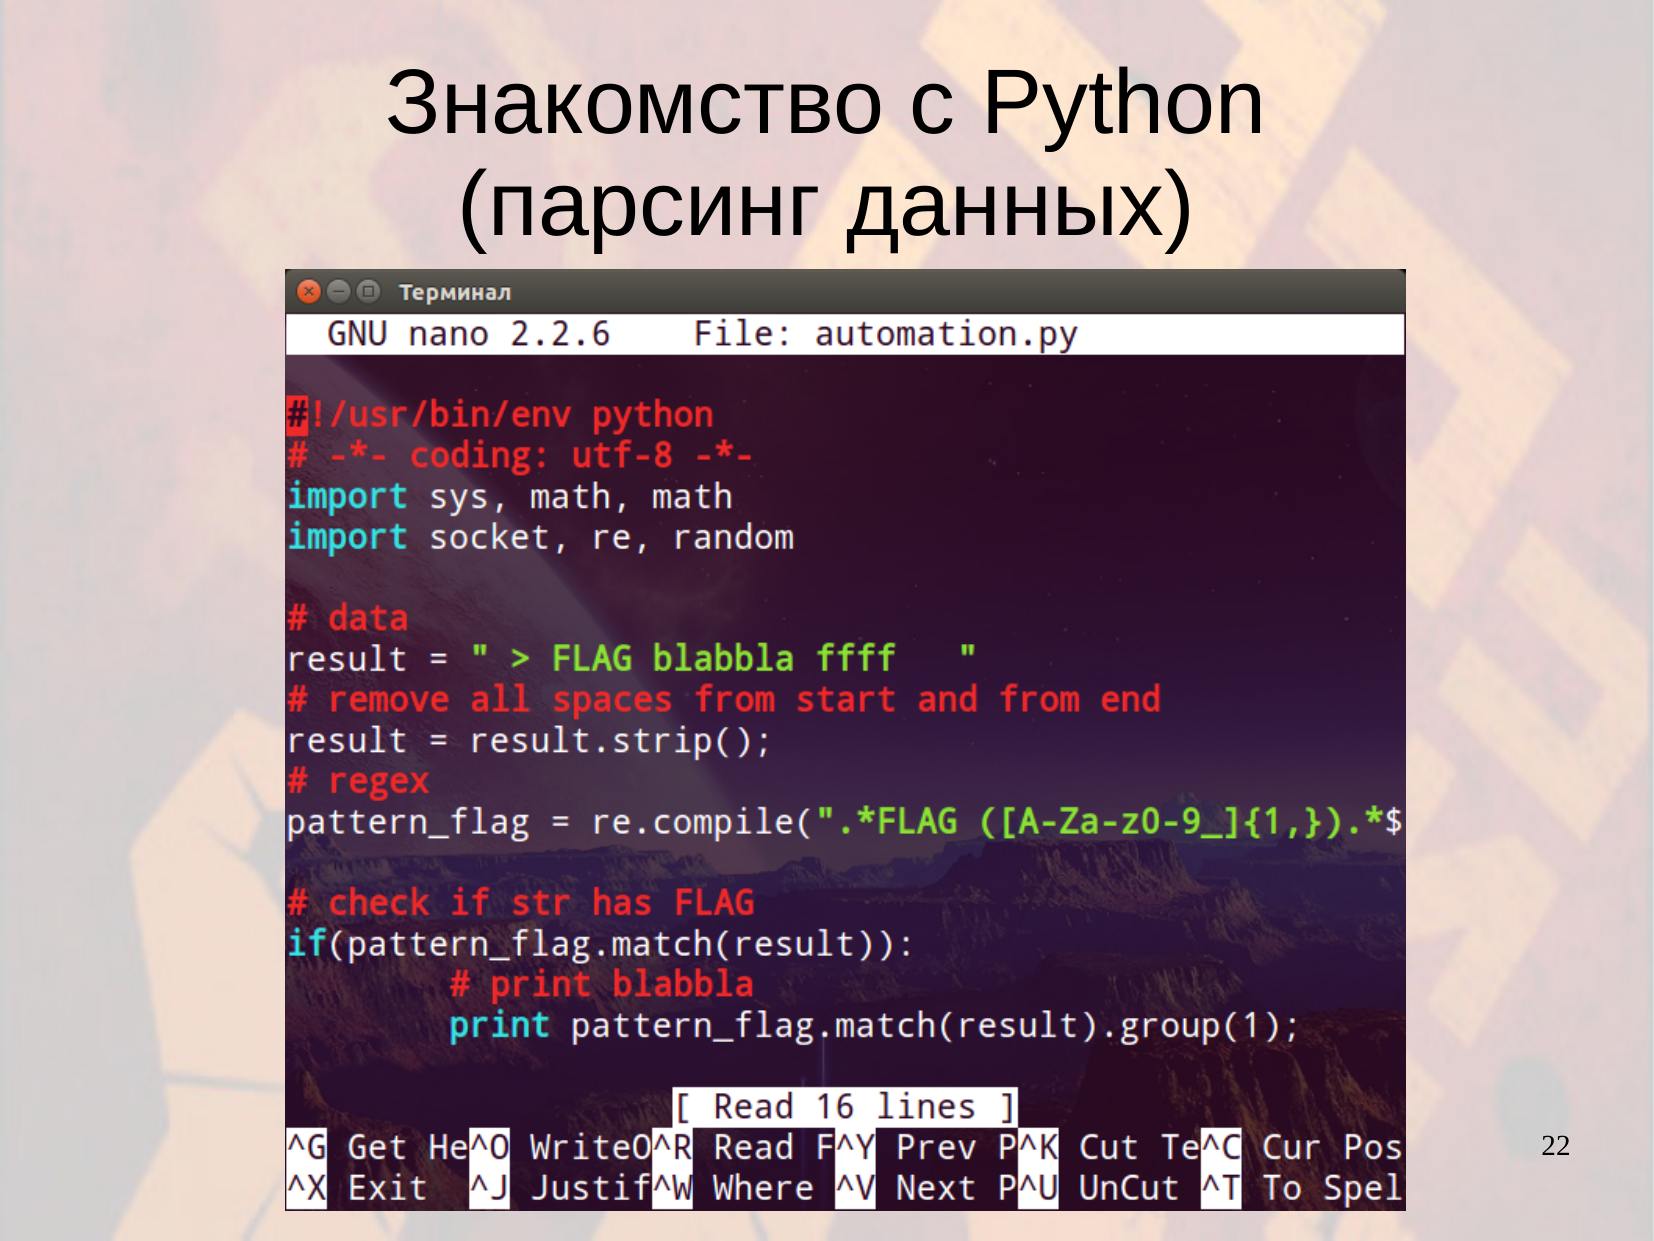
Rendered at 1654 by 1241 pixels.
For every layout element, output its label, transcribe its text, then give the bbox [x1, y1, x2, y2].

picture [0, 0, 1654, 1241]
title Знакомство с Python (парсинг данных) [82, 49, 1571, 257]
